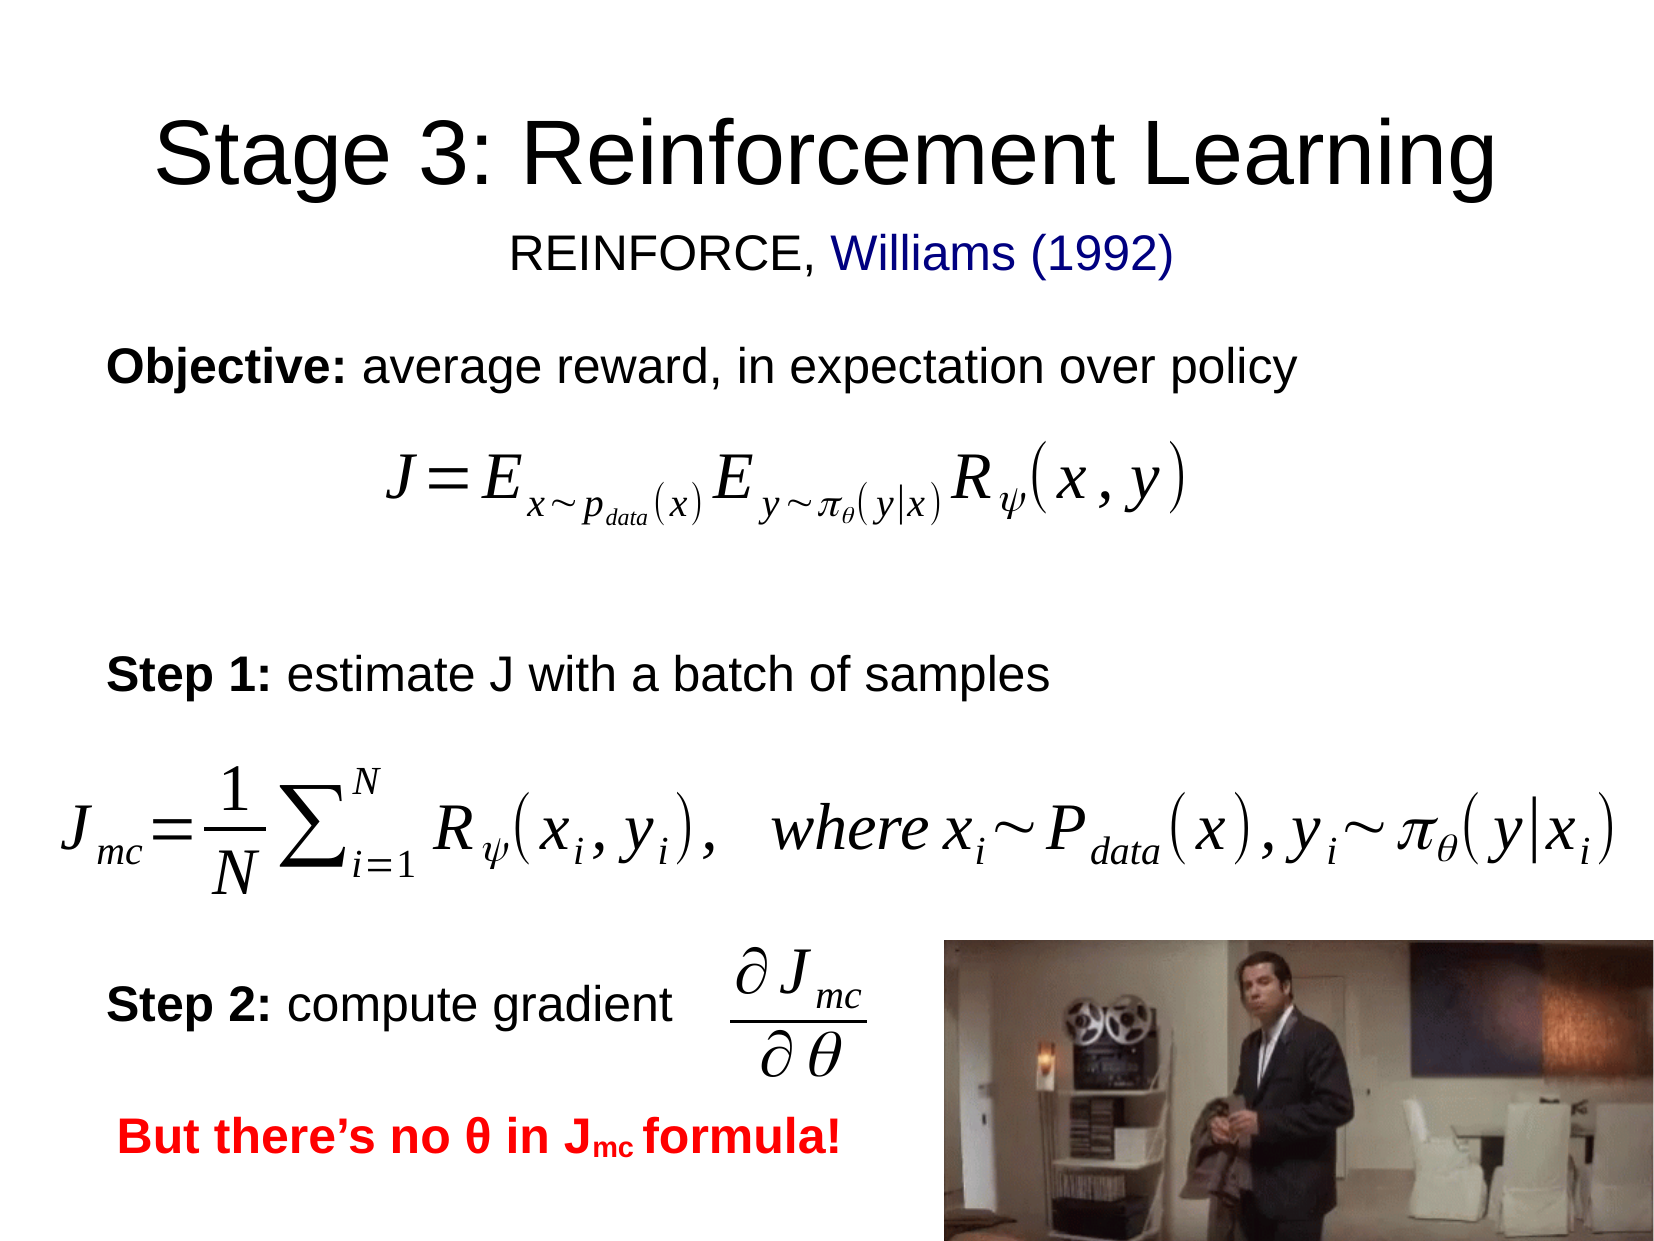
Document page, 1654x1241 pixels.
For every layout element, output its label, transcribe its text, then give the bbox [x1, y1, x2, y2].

text_box But there’s no θ in Jmc formula! [101, 1100, 944, 1233]
text_box REINFORCE, Williams (1992) [493, 217, 1249, 331]
title Stage 3: Reinforcement Learning [82, 49, 1571, 257]
chart [720, 933, 876, 1081]
picture [944, 940, 1654, 1241]
chart [377, 437, 1196, 531]
text_box Step 1: estimate J with a batch of samples [91, 638, 1450, 750]
text_box Step 2: compute gradient [91, 969, 944, 1096]
text_box Objective: average reward, in expectation over policy [91, 331, 1450, 458]
chart [52, 750, 1623, 909]
